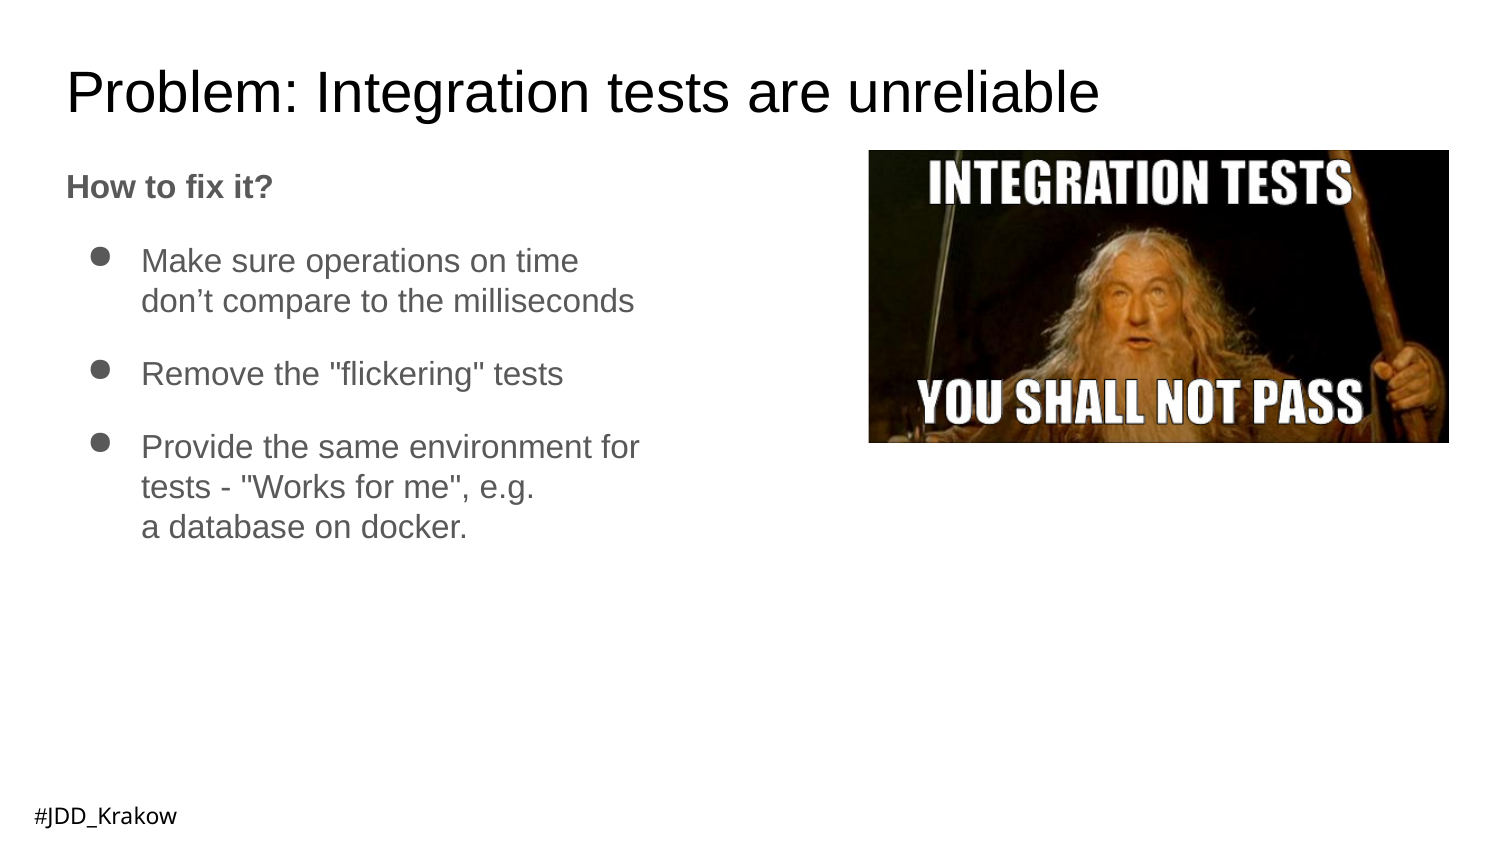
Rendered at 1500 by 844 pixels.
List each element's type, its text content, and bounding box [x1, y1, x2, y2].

list How to fix it? Make sure operations on time don’t compare to the milliseconds Remove the "flickering" tests Provide the same environment for tests - "Works for me", e.g. a database on docker. [51, 150, 1449, 709]
text_box #JDD_Krakow [0, 786, 247, 844]
picture [868, 150, 1449, 443]
title Problem: Integration tests are unreliable [51, 39, 1449, 114]
